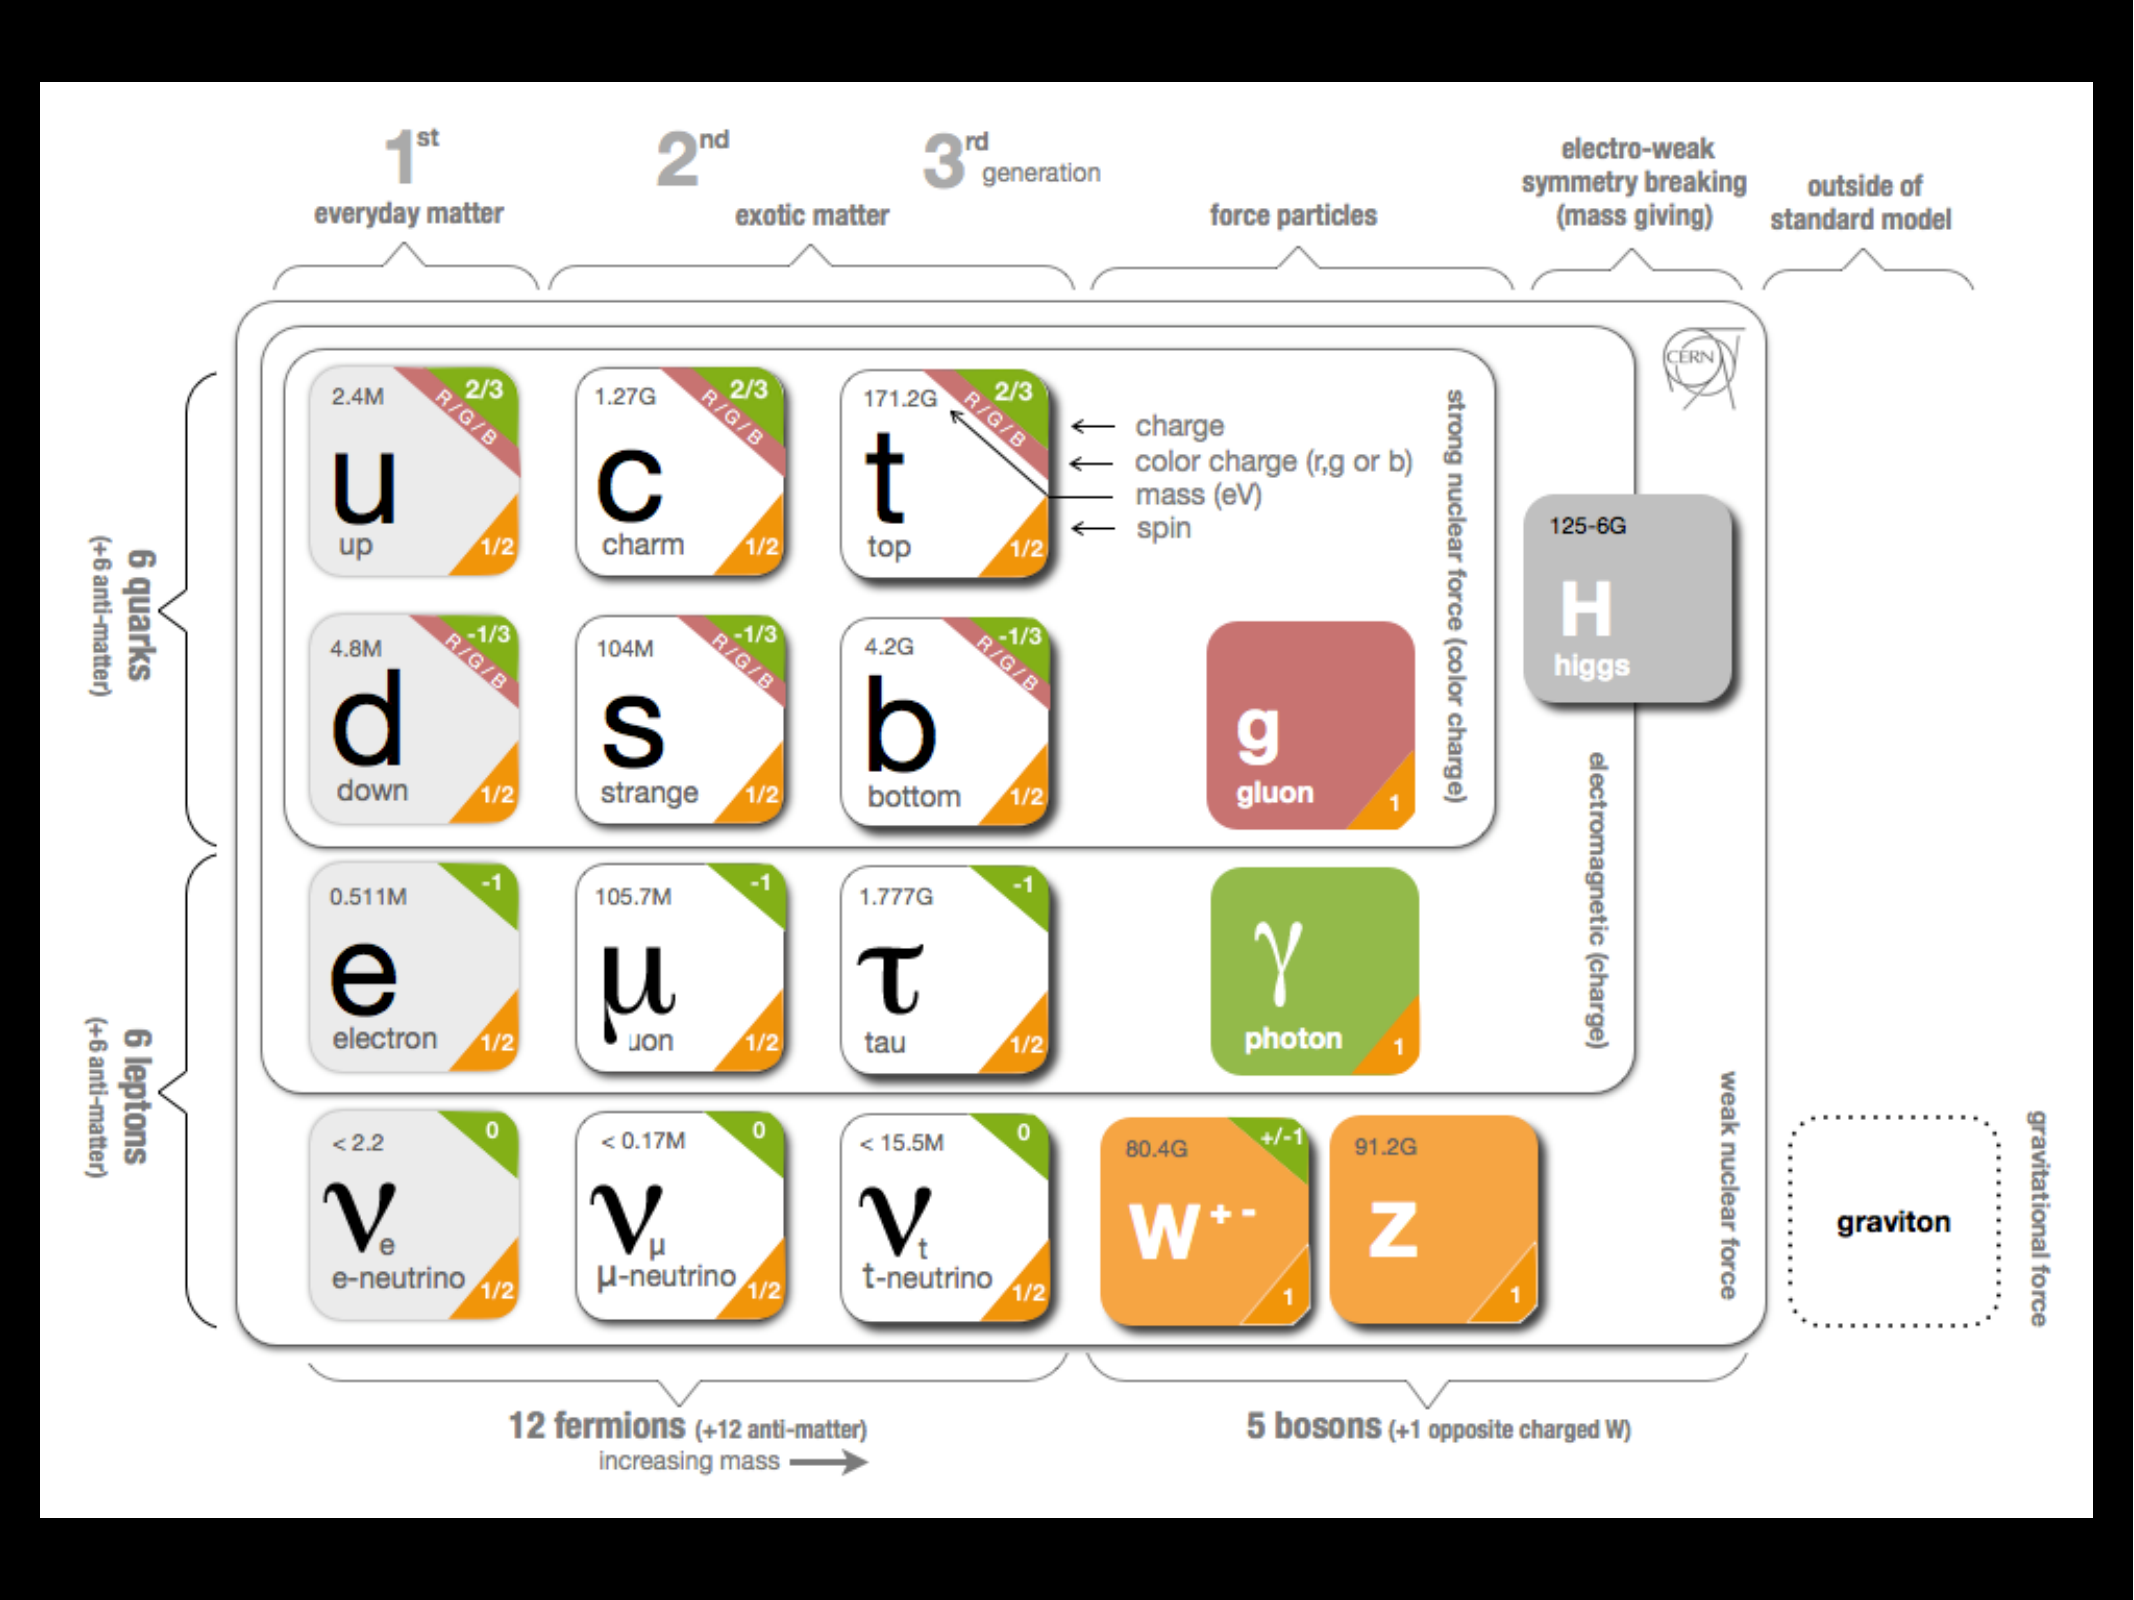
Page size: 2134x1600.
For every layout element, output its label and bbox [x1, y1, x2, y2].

picture [40, 82, 2093, 1518]
